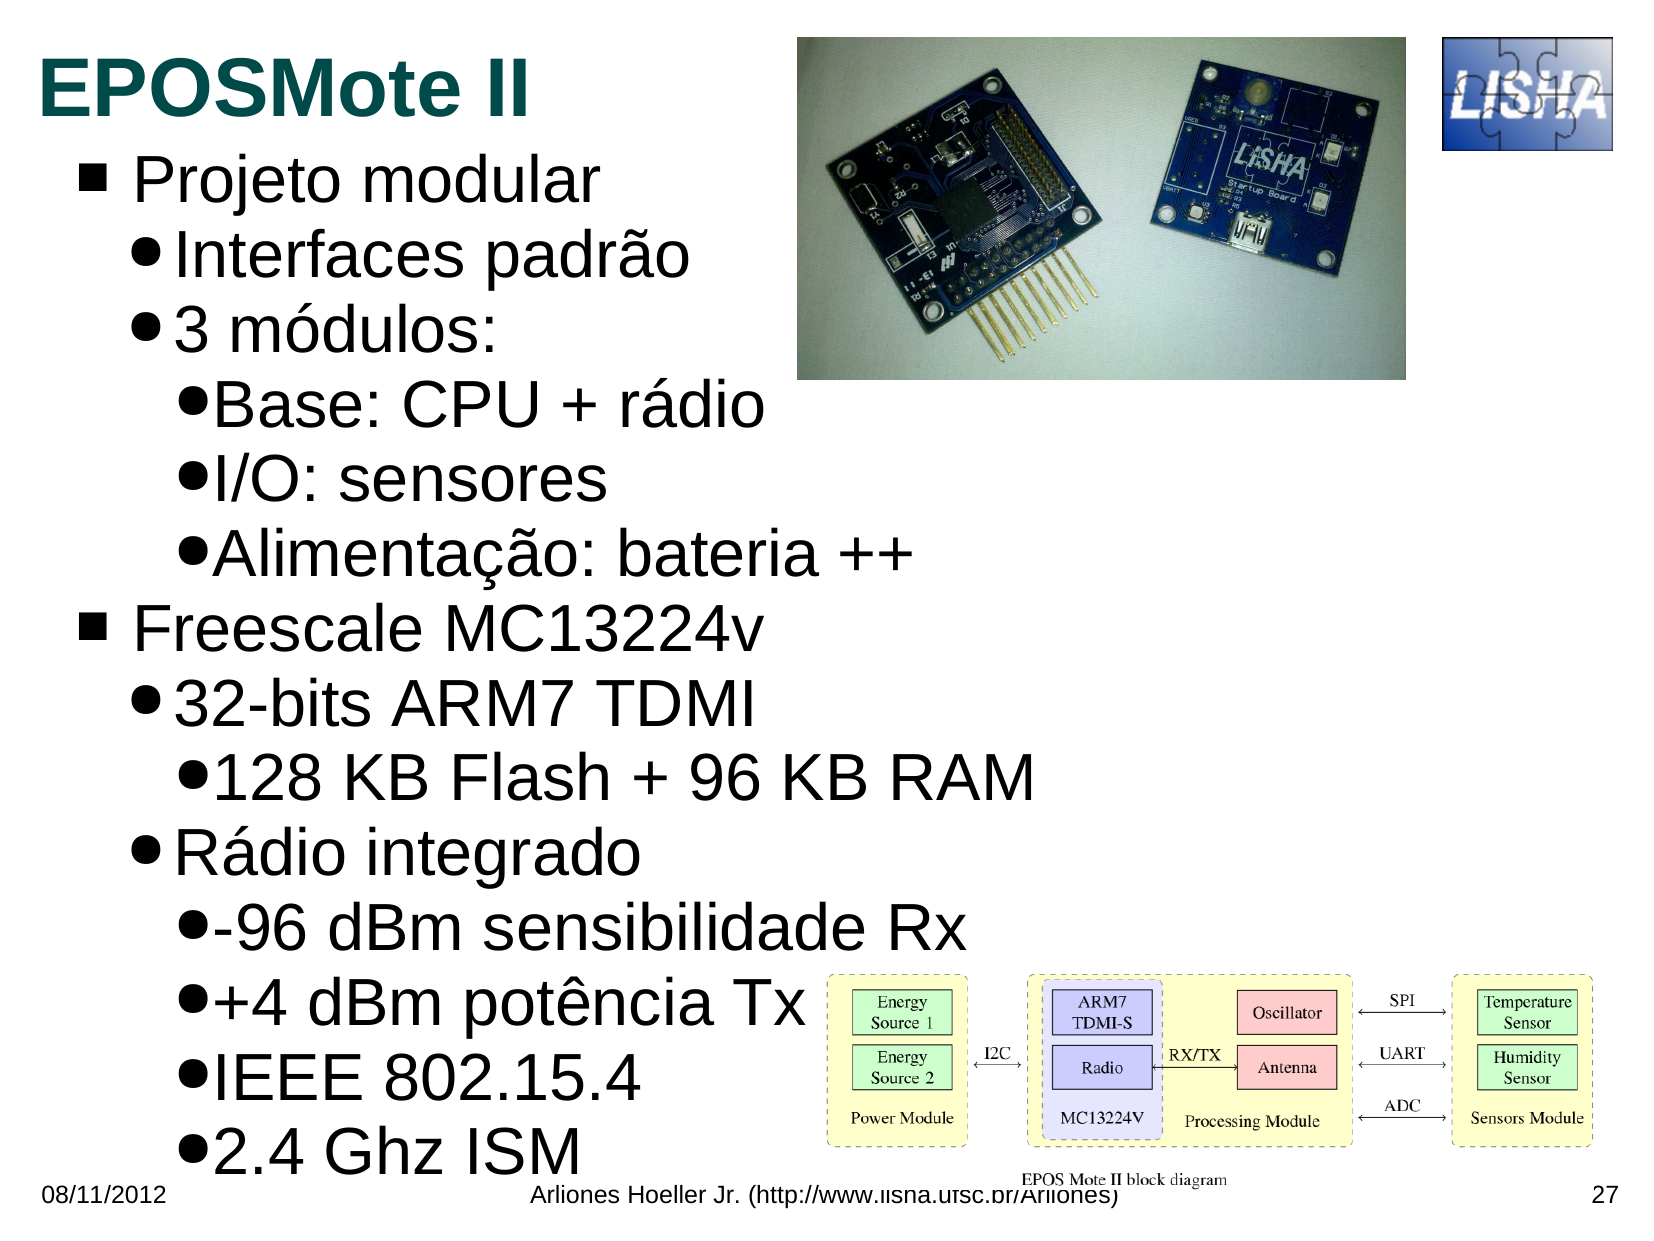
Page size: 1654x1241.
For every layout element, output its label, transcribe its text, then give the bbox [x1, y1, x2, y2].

title EPOSMote II [37, 37, 1426, 142]
picture [825, 974, 1594, 1190]
picture [1442, 37, 1613, 151]
list Projeto modular Interfaces padrão 3 módulos: Base: CPU + rádio I/O: sensores Alimentação: bateria ++ Freescale MC13224v 32-bits ARM7 TDMI 128 KB Flash + 96 KB RAM Rádio integrado -96 dBm sensibilidade Rx +4 dBm potência Tx IEEE 802.15.4 2.4 Ghz ISM [31, 142, 1607, 1232]
